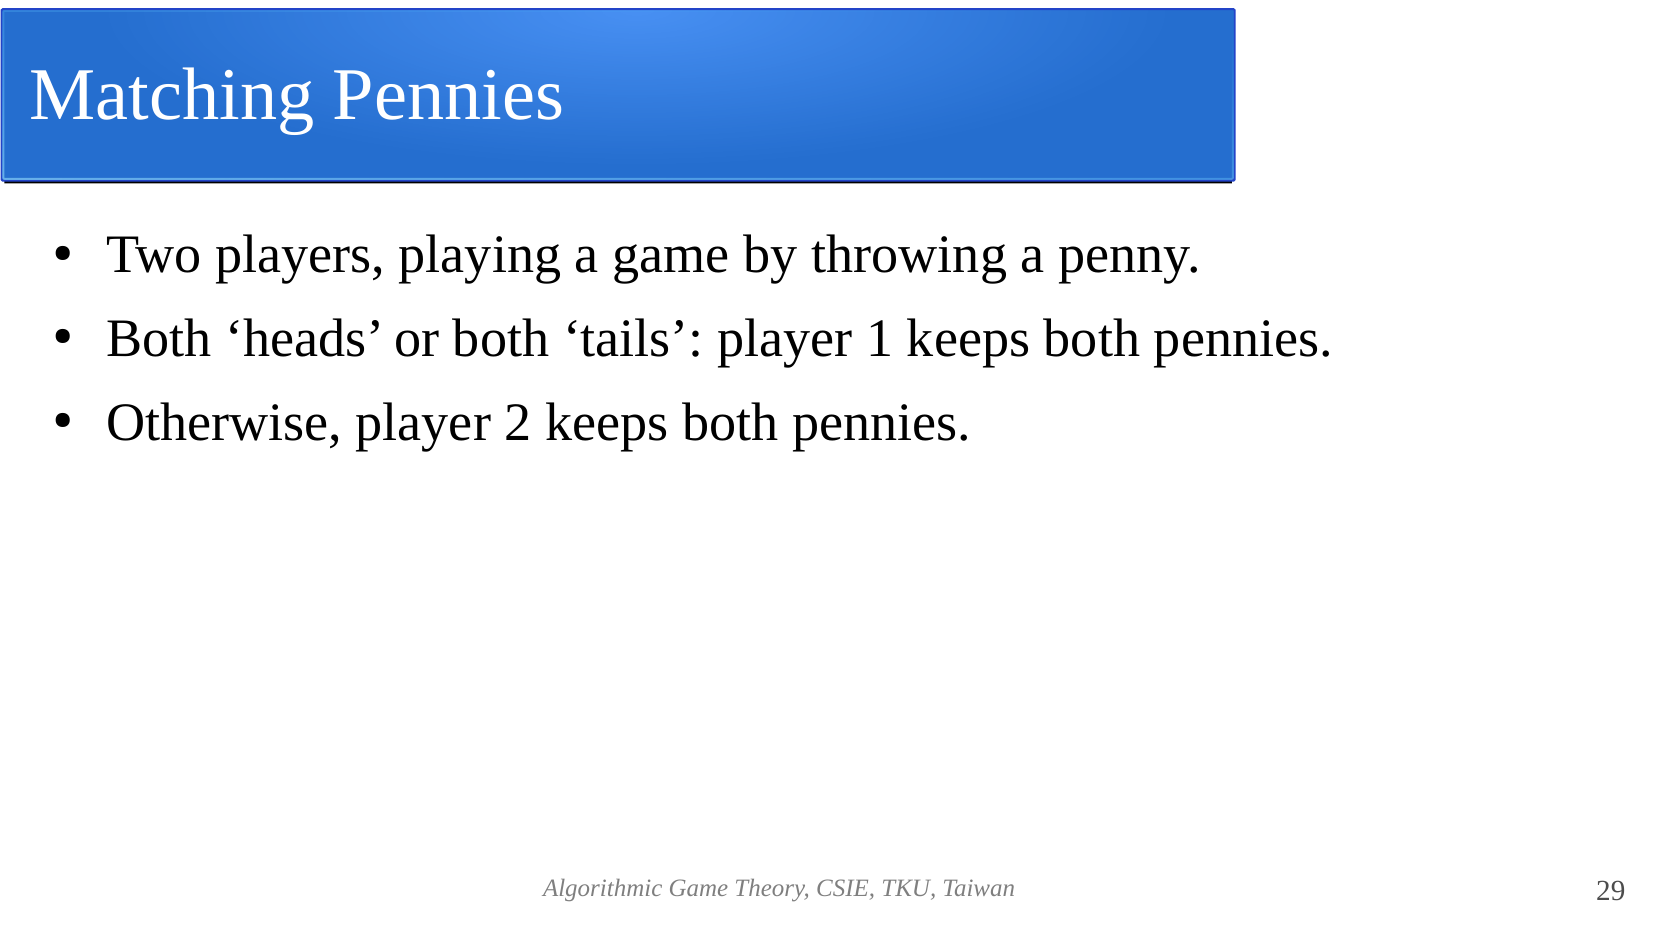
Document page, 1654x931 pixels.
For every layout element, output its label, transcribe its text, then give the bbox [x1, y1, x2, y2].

title Matching Pennies [29, 17, 1138, 172]
list Two players, playing a game by throwing a penny. Both ‘heads’ or both ‘tails’: player 1 keeps both pennies. Otherwise, player 2 keeps both pennies. [35, 224, 1589, 764]
